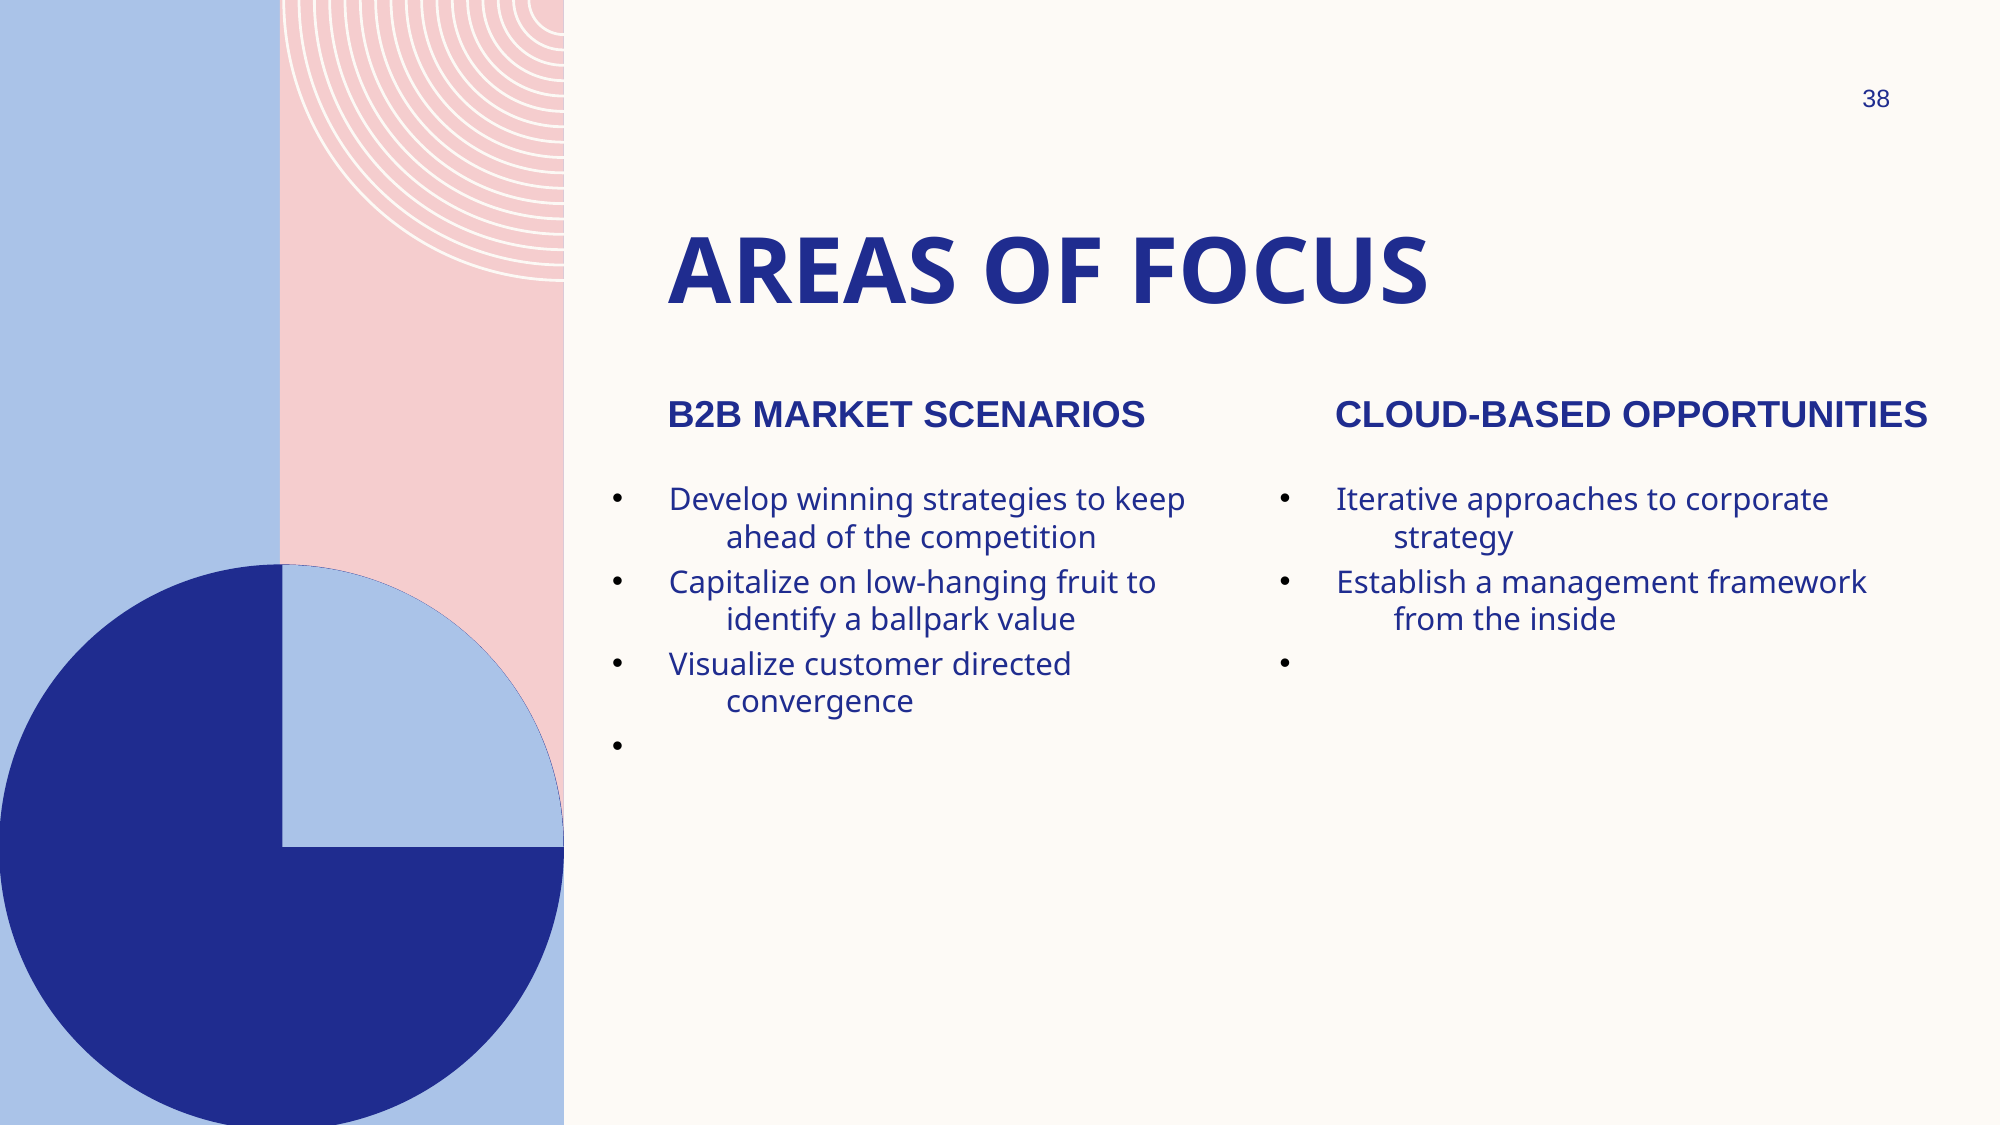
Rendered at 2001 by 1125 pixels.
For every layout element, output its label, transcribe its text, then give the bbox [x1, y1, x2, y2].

list Iterative approaches to corporate strategy Establish a management framework from the inside [1271, 472, 1886, 1077]
list B2B MARKET SCENARIOS [652, 382, 1280, 450]
list CLOUD-BASED OPPORTUNITIES [1320, 382, 1947, 450]
title AREAS OF FOCUS [653, 203, 1994, 330]
list Develop winning strategies to keep ahead of the competition Capitalize on low-hanging fruit to identify a ballpark value Visualize customer directed convergence [604, 472, 1219, 1077]
text_box [1795, 75, 1958, 121]
